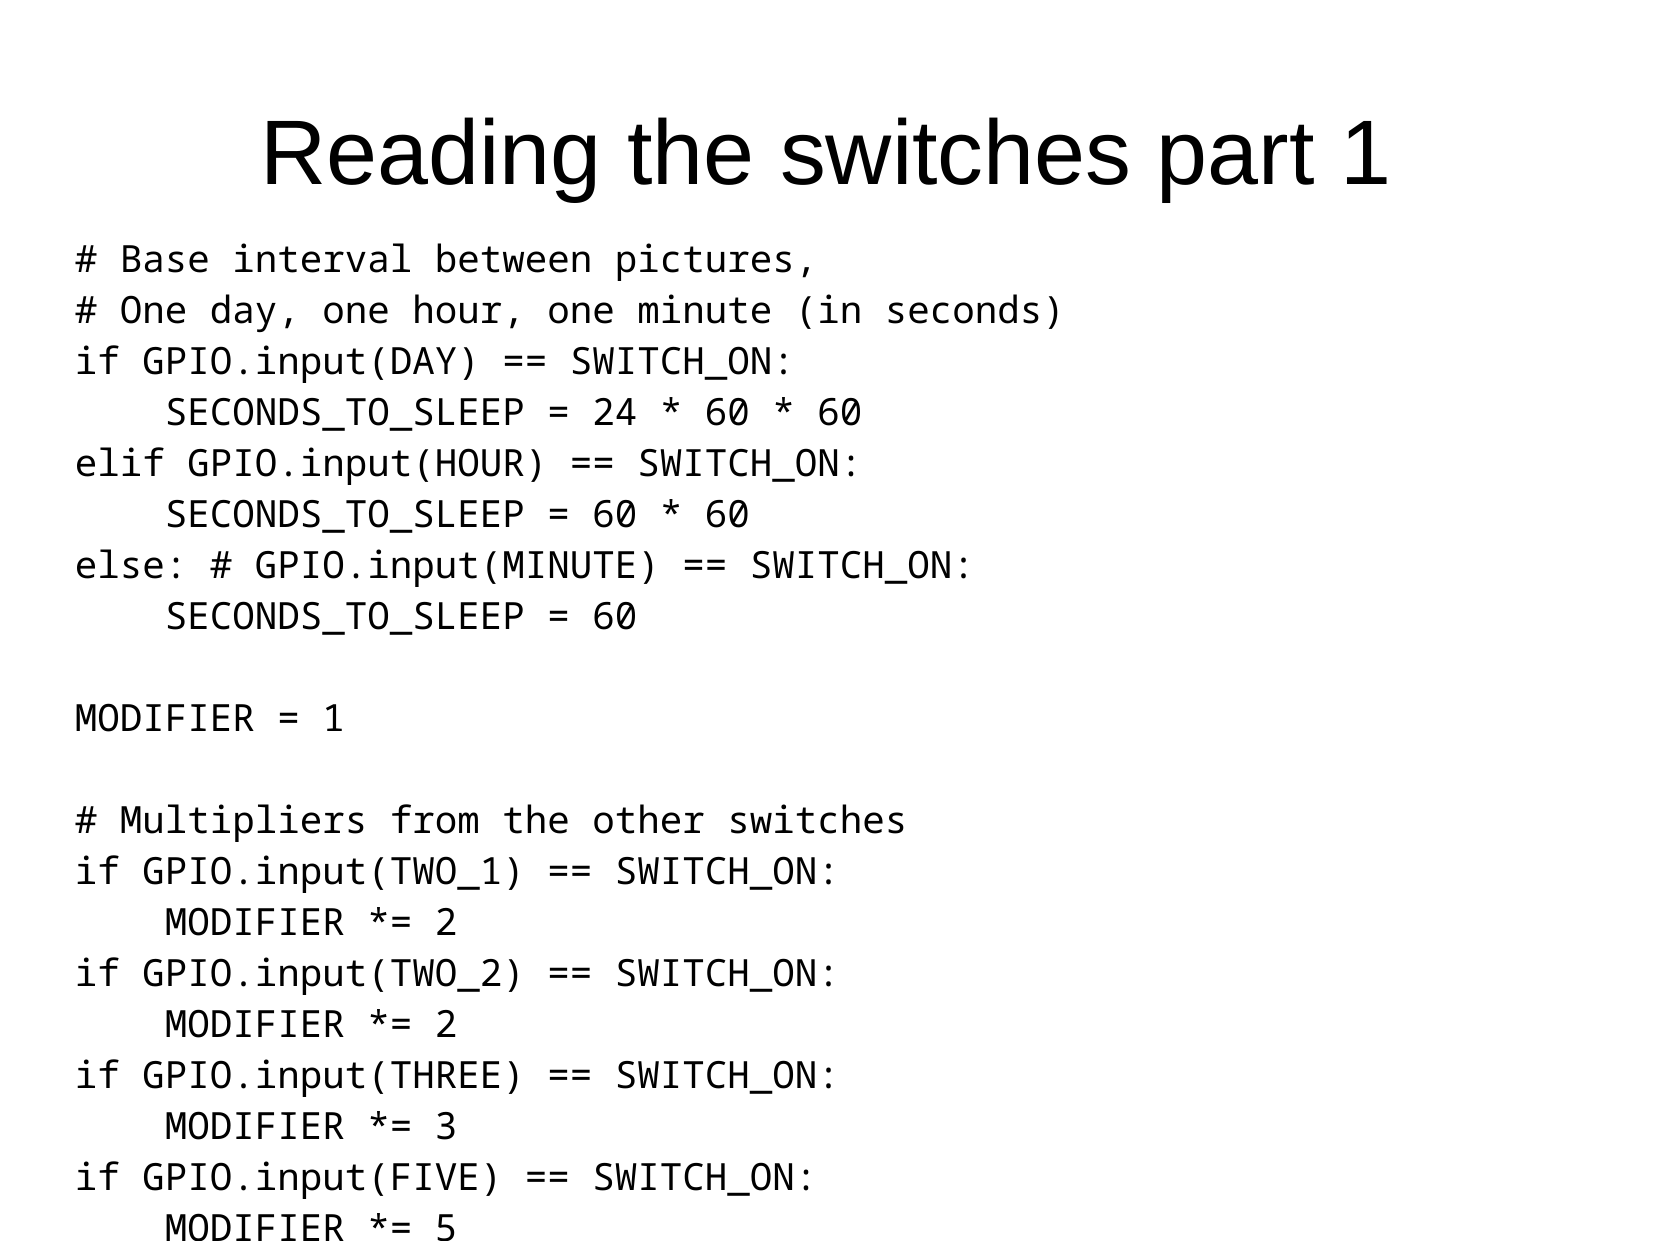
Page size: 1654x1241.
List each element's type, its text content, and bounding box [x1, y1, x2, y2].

title Reading the switches part 1 [82, 49, 1571, 225]
text_box # Base interval between pictures, # One day, one hour, one minute (in seconds) if GPIO.input(DAY) == SWITCH_ON: SECONDS_TO_SLEEP = 24 * 60 * 60 elif GPIO.input(HOUR) == SWITCH_ON: SECONDS_TO_SLEEP = 60 * 60 else: # GPIO.input(MINUTE) == SWITCH_ON: SECONDS_TO_SLEEP = 60 MODIFIER = 1 # Multipliers from the other switches if GPIO.input(TWO_1) == SWITCH_ON: MODIFIER *= 2 if GPIO.input(TWO_2) == SWITCH_ON: MODIFIER *= 2 if GPIO.input(THREE) == SWITCH_ON: MODIFIER *= 3 if GPIO.input(FIVE) == SWITCH_ON: MODIFIER *= 5 [60, 225, 1606, 1111]
